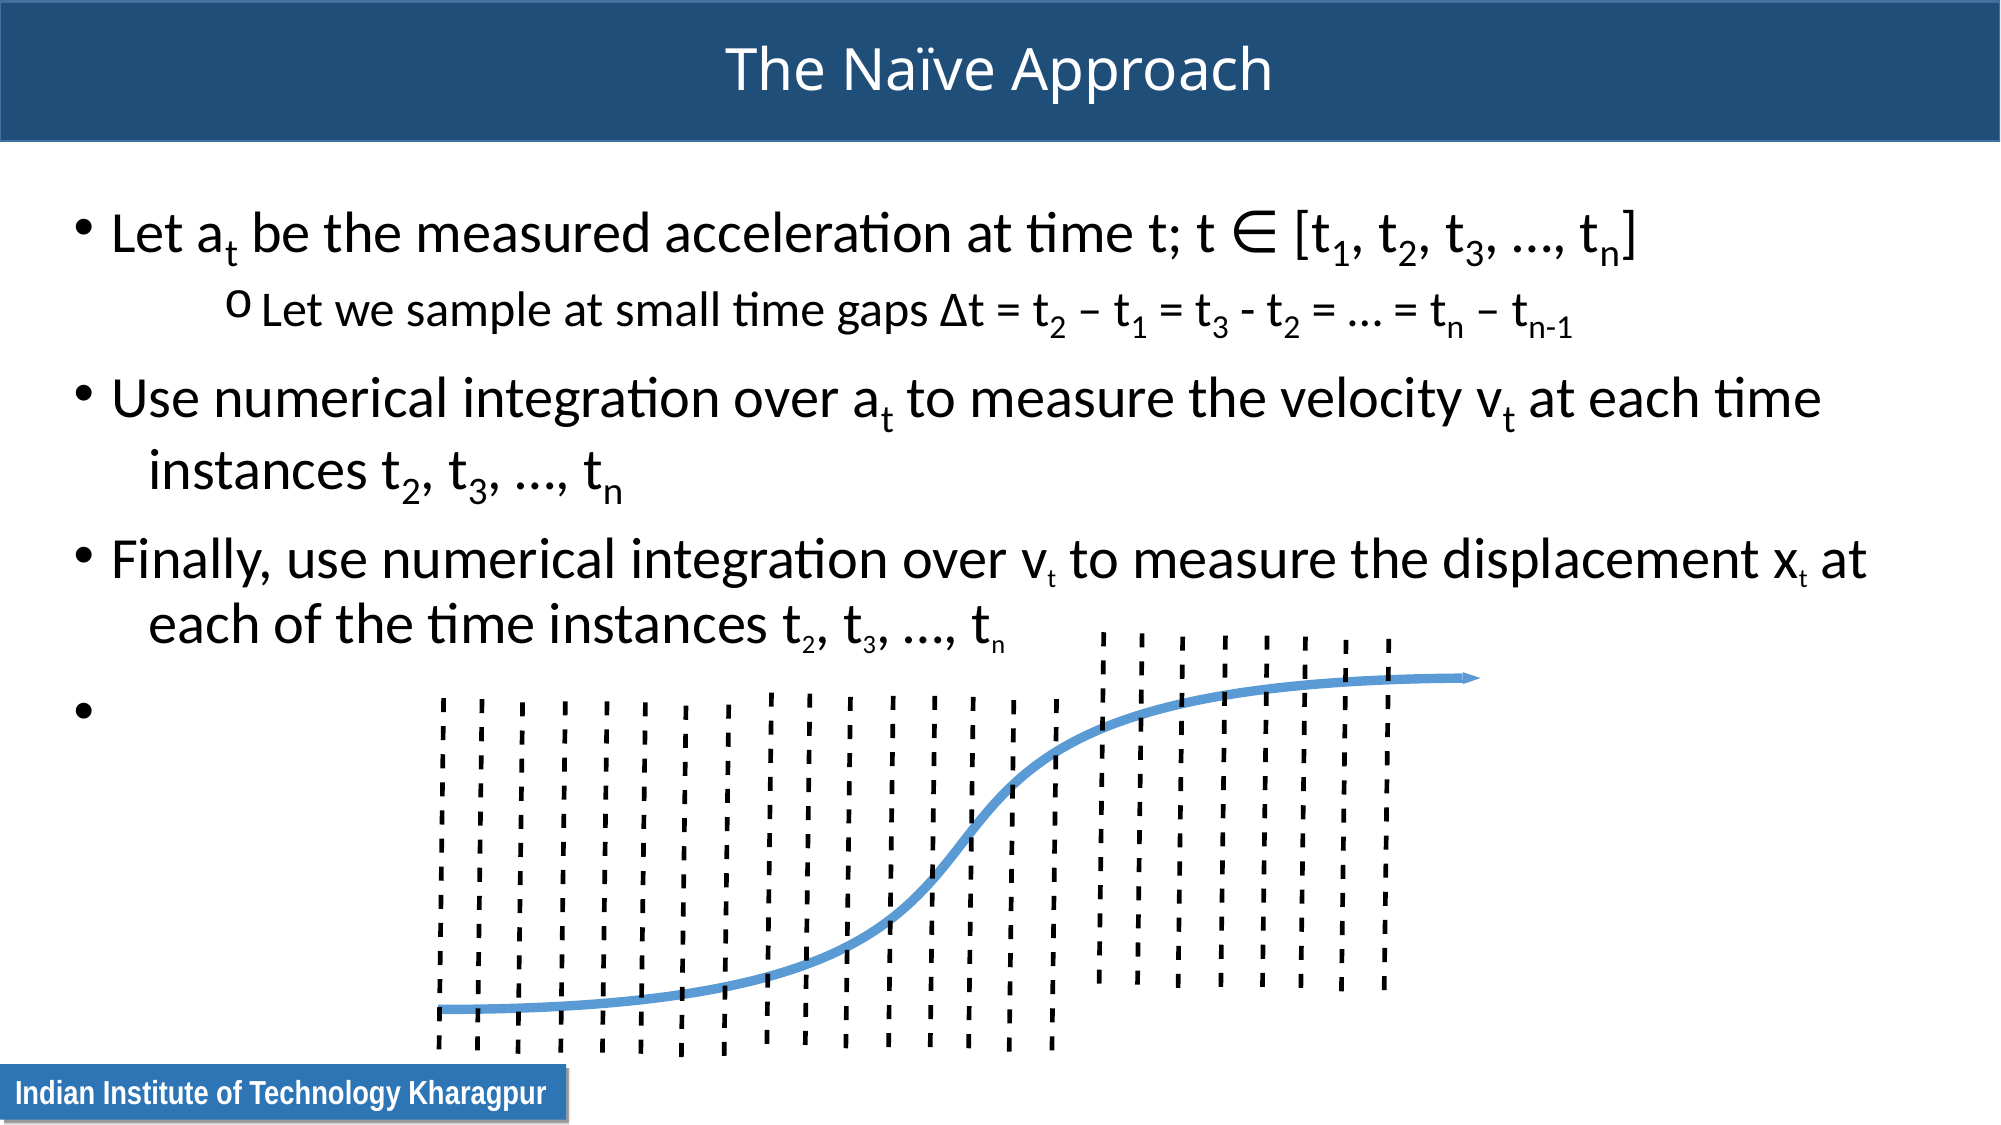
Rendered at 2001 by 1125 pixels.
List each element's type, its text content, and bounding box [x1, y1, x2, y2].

title The Naïve Approach [0, 1, 2000, 141]
list Let at be the measured acceleration at time t; t ∈ [t1, t2, t3, …, tn] Let we sample at small time gaps Δt = t2 – t1 = t3 - t2 = … = tn – tn-1 Use numerical integration over at to measure the velocity vt at each time instances t2, t3, …, tn Finally, use numerical integration over vt to measure the displacement xt at each of the time instances t2, t3, …, tn [58, 186, 1954, 1065]
